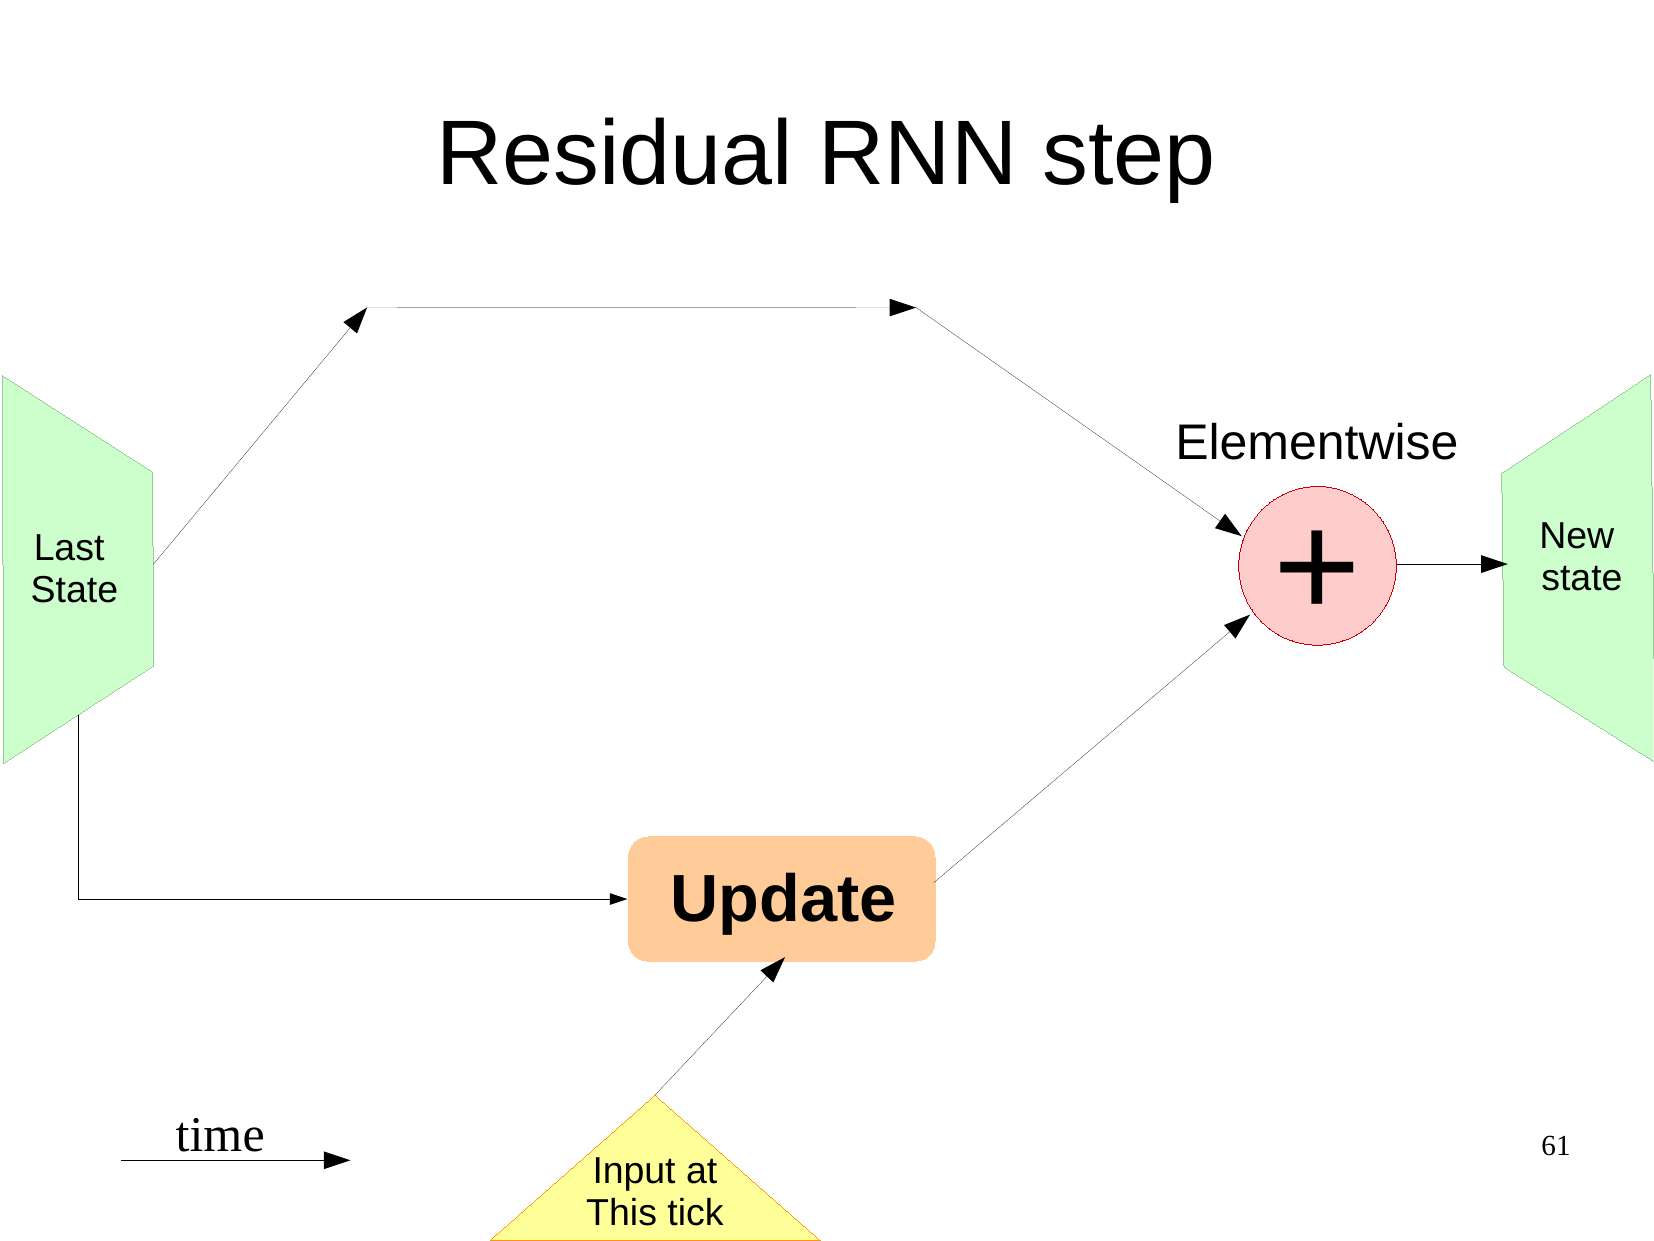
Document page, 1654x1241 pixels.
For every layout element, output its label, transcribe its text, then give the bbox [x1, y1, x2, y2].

text_box [2, 375, 153, 519]
text_box + [1238, 486, 1397, 646]
text_box [1501, 374, 1653, 507]
text_box Last State [0, 519, 169, 661]
title Residual RNN step [82, 49, 1571, 257]
text_box [1503, 606, 1654, 762]
text_box [627, 835, 937, 963]
text_box time [160, 1107, 280, 1164]
text_box Input at This tick [490, 1095, 821, 1241]
text_box Update [656, 853, 913, 944]
text_box [3, 661, 154, 764]
text_box New state [1483, 507, 1654, 606]
text_box Elementwise [1160, 406, 1474, 478]
